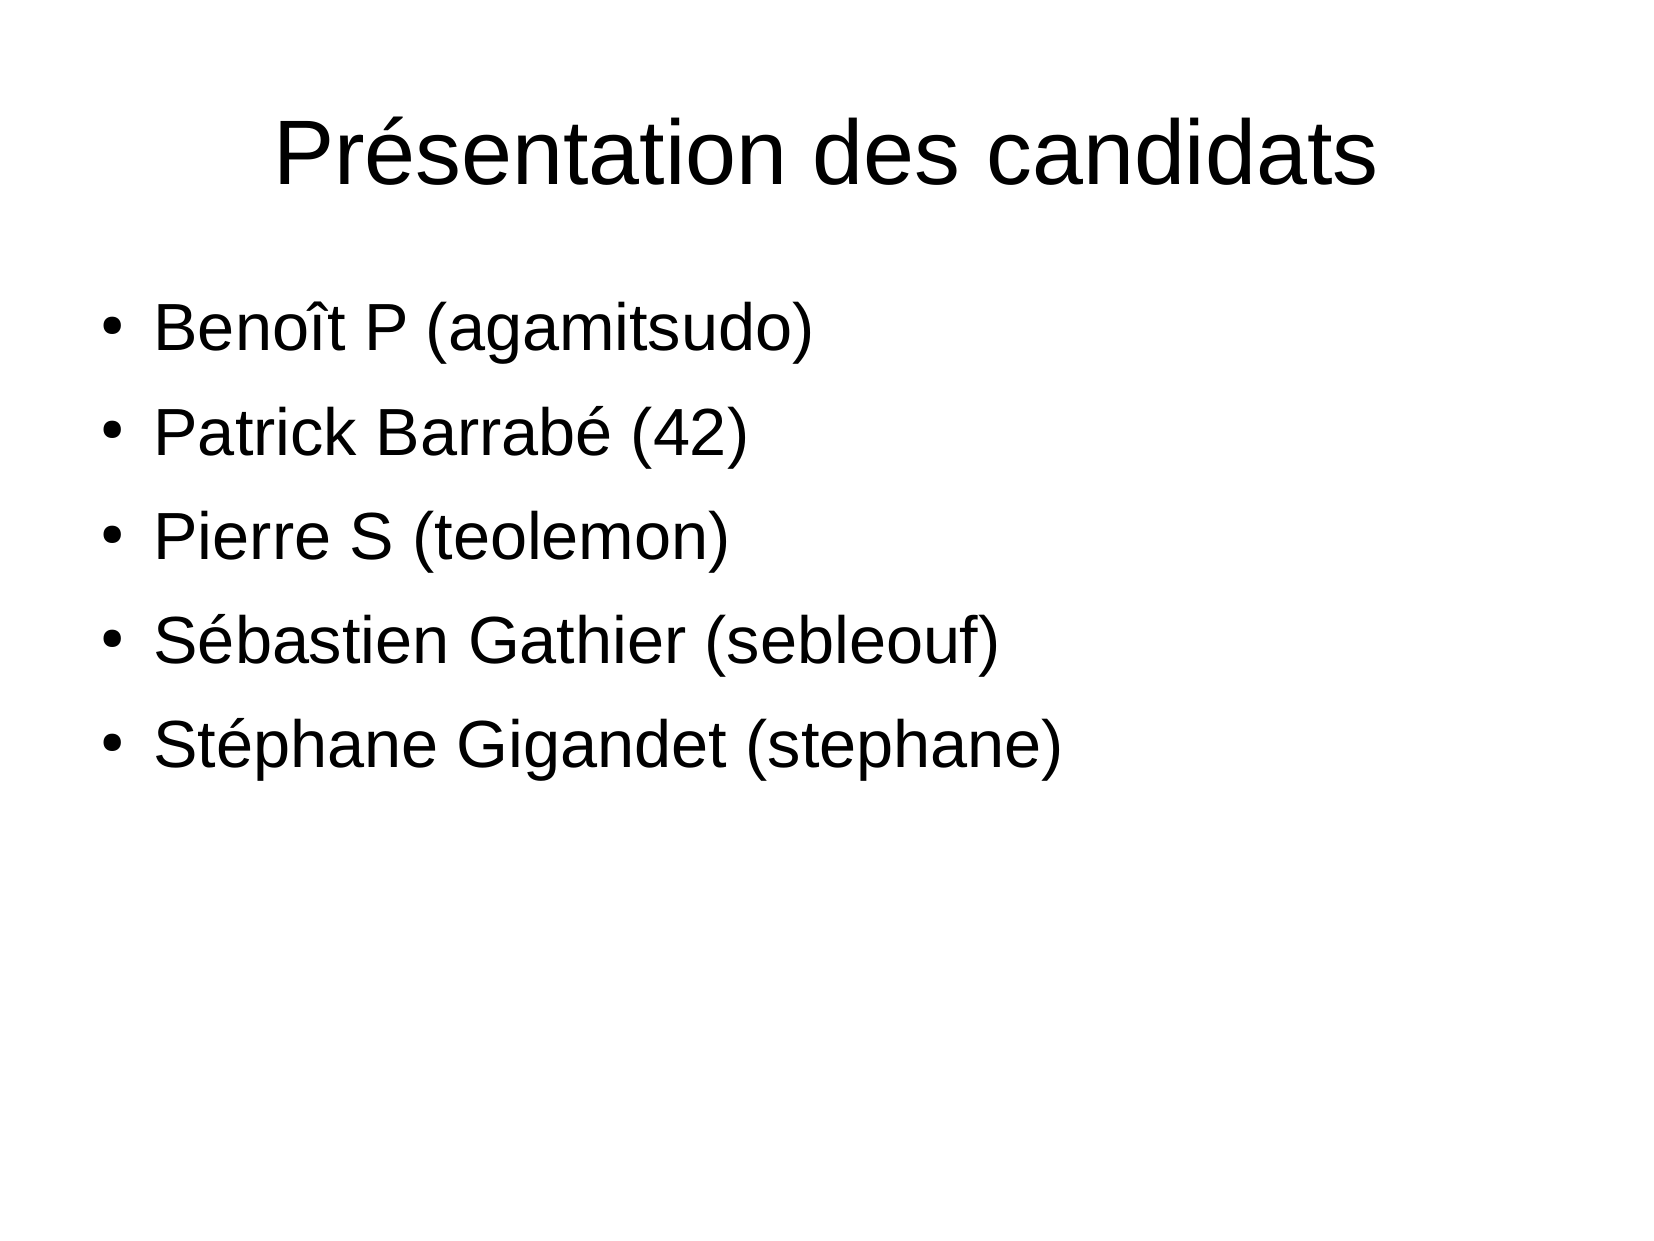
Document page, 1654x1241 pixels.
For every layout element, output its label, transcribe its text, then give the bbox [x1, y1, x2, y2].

title Présentation des candidats [82, 49, 1571, 257]
list Benoît P (agamitsudo) Patrick Barrabé (42) Pierre S (teolemon) Sébastien Gathier (sebleouf) Stéphane Gigandet (stephane) [82, 290, 1571, 1109]
